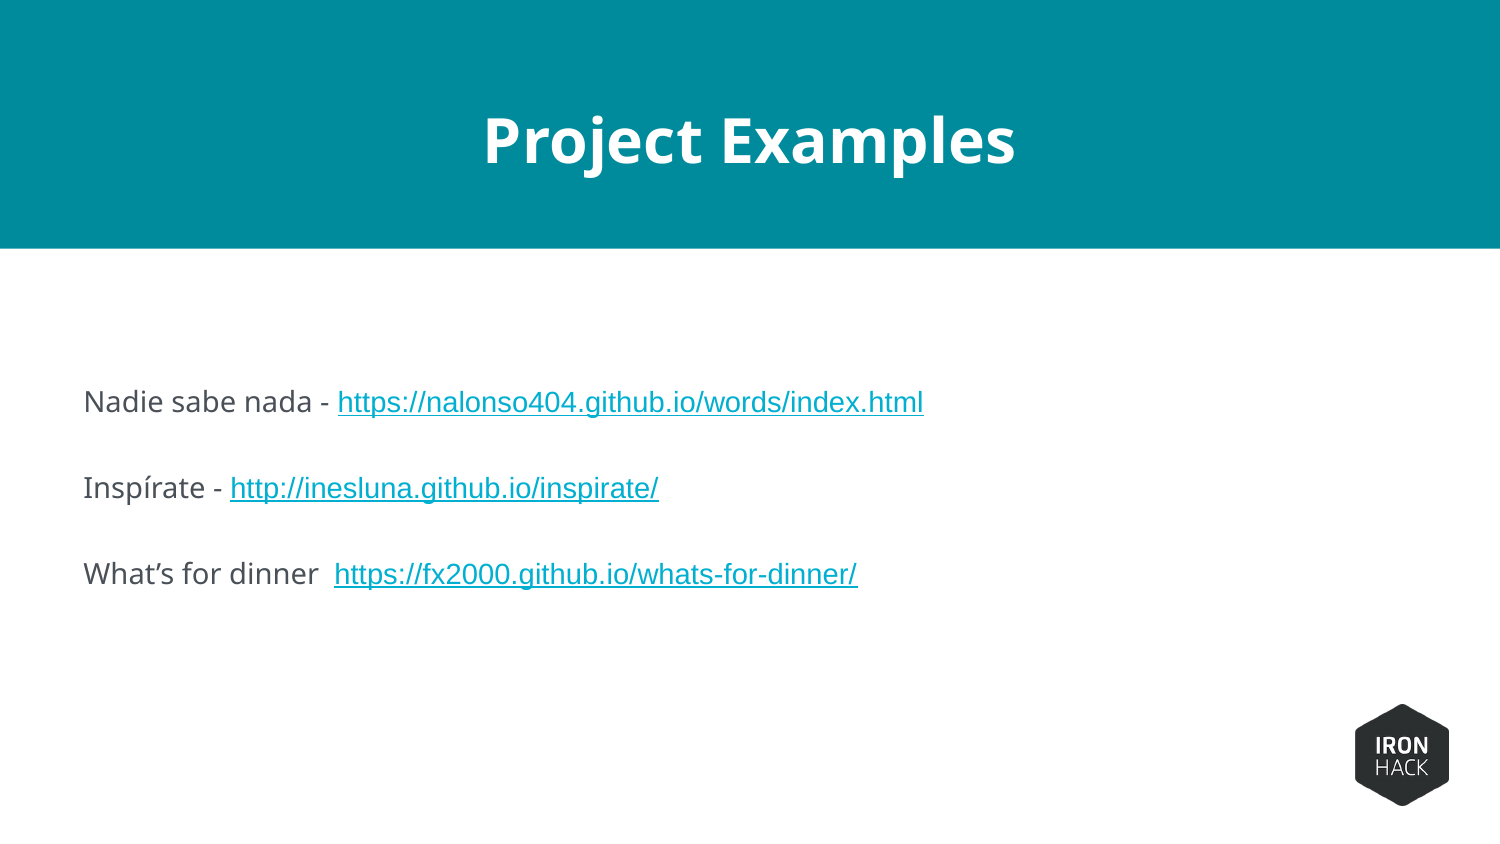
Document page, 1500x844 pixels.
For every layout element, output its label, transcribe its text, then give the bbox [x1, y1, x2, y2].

title Project Examples [70, 52, 1430, 224]
text_box Nadie sabe nada - https://nalonso404.github.io/words/index.html Inspírate - http://inesluna.github.io/inspirate/ What’s for dinner https://fx2000.github.io/whats-for-dinner/ [68, 298, 1428, 799]
picture [1355, 704, 1449, 806]
